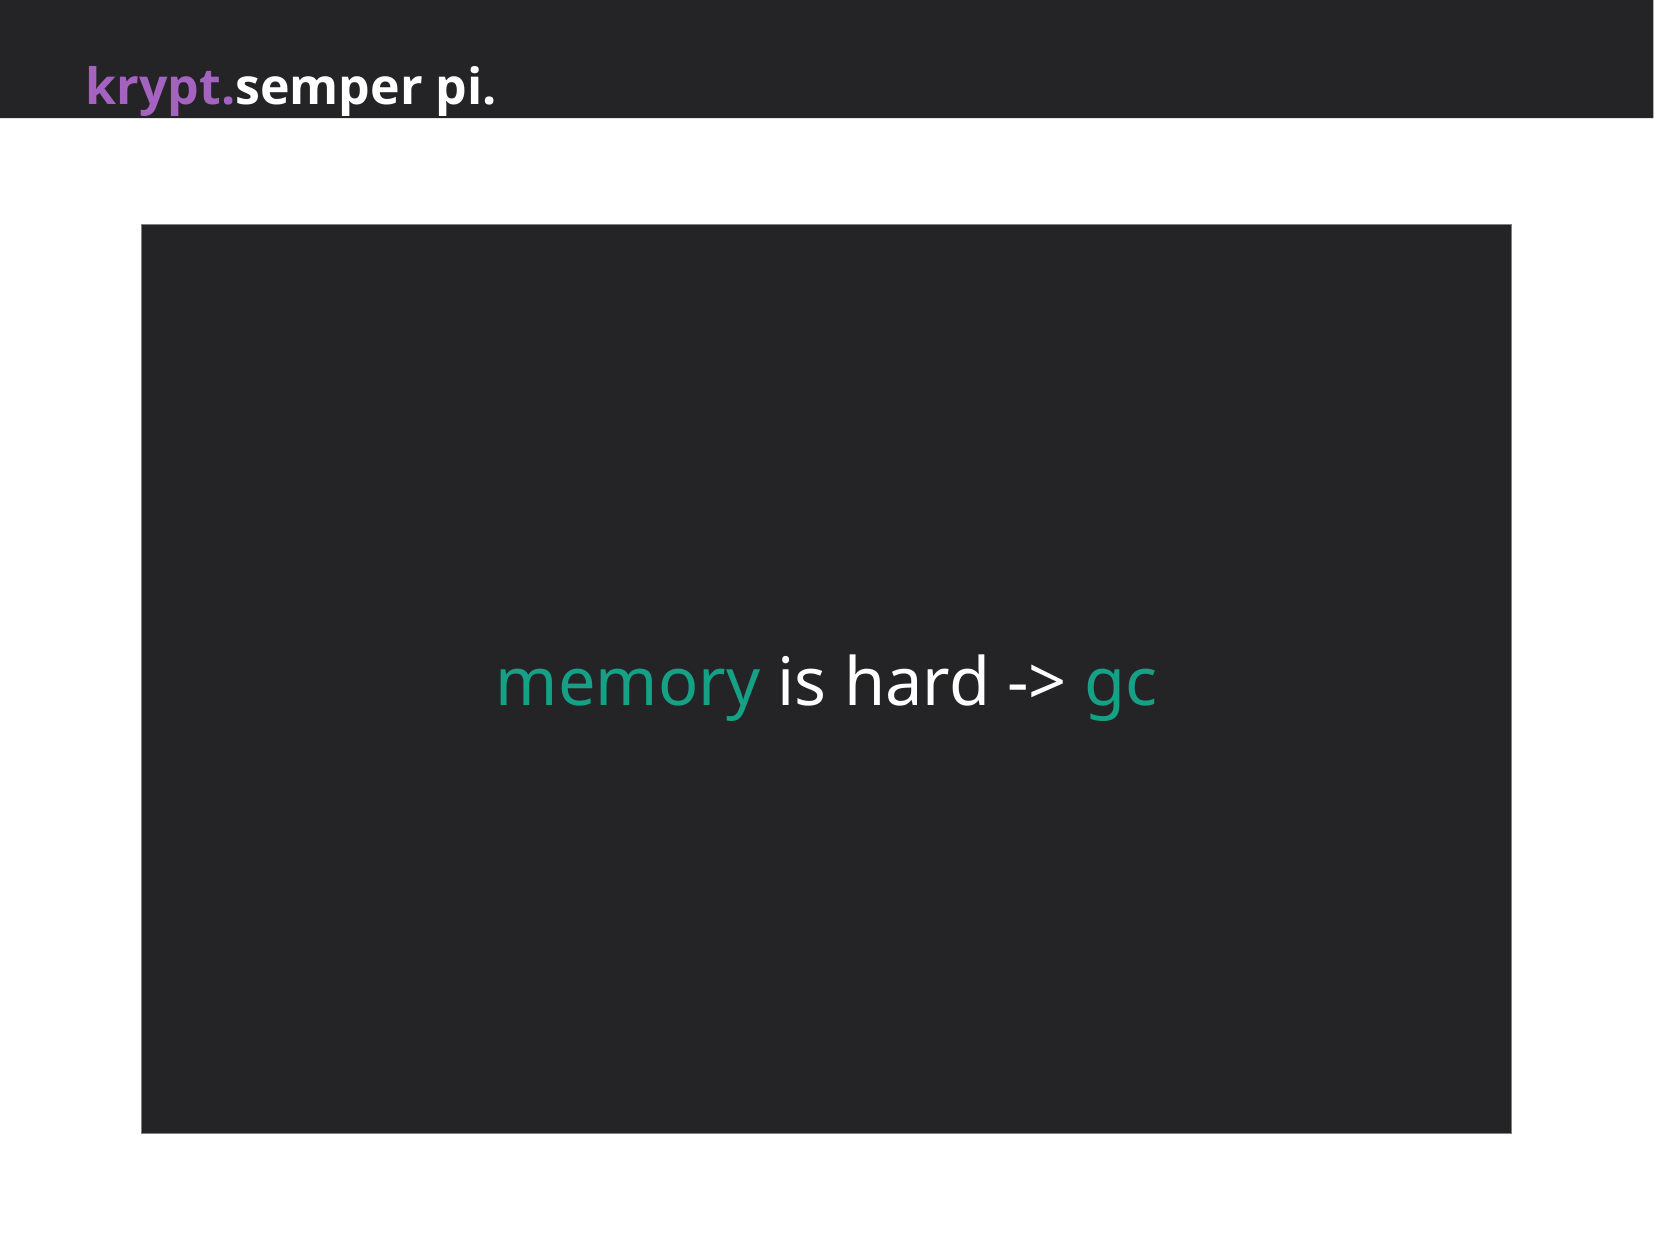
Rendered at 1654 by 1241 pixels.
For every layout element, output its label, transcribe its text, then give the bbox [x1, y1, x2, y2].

text_box [0, 0, 1654, 119]
text_box krypt.semper pi. [70, 43, 544, 119]
text_box memory is hard -> gc [141, 224, 1512, 1134]
